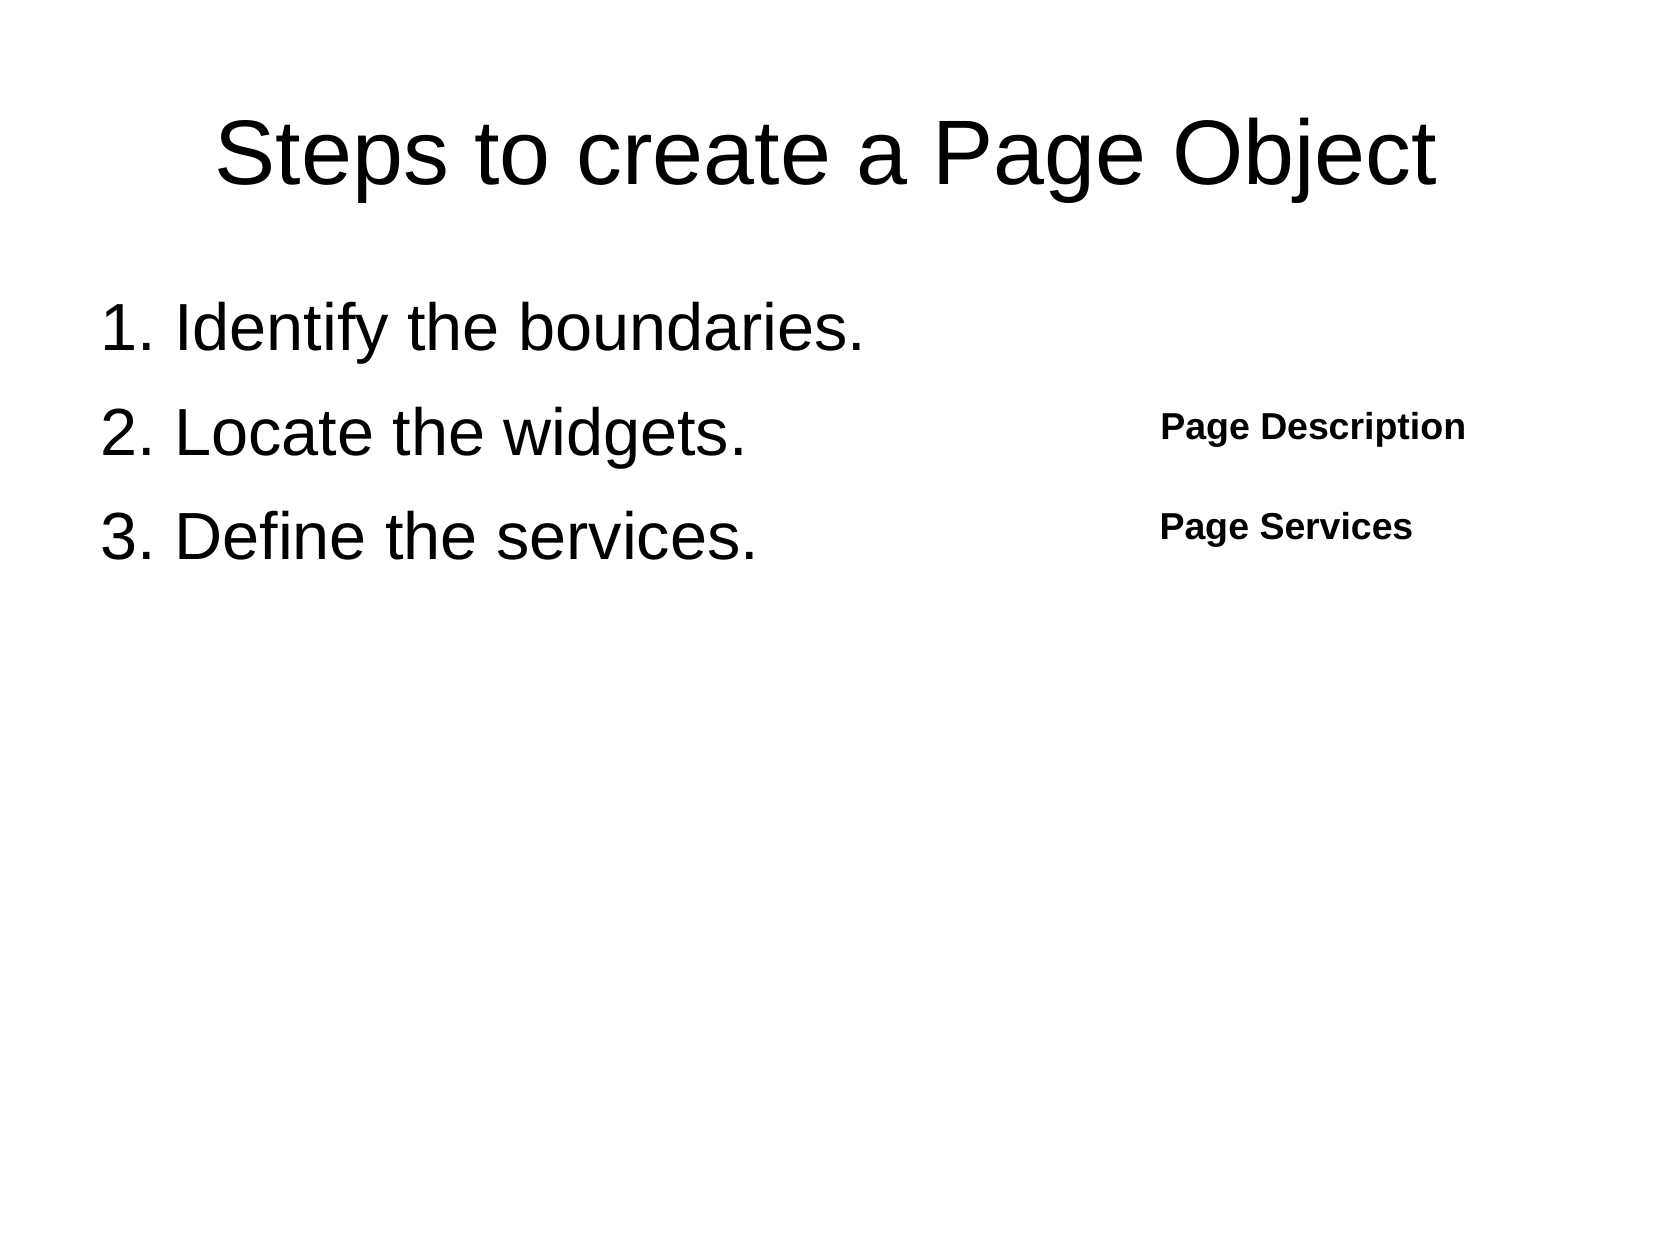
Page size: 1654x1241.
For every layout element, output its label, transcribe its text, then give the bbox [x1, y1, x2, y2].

text_box Page Services [1031, 498, 1542, 559]
text_box Page Description [1058, 398, 1569, 459]
title Steps to create a Page Object [82, 49, 1571, 257]
list Identify the boundaries. Locate the widgets. Define the services. [82, 290, 1561, 1010]
